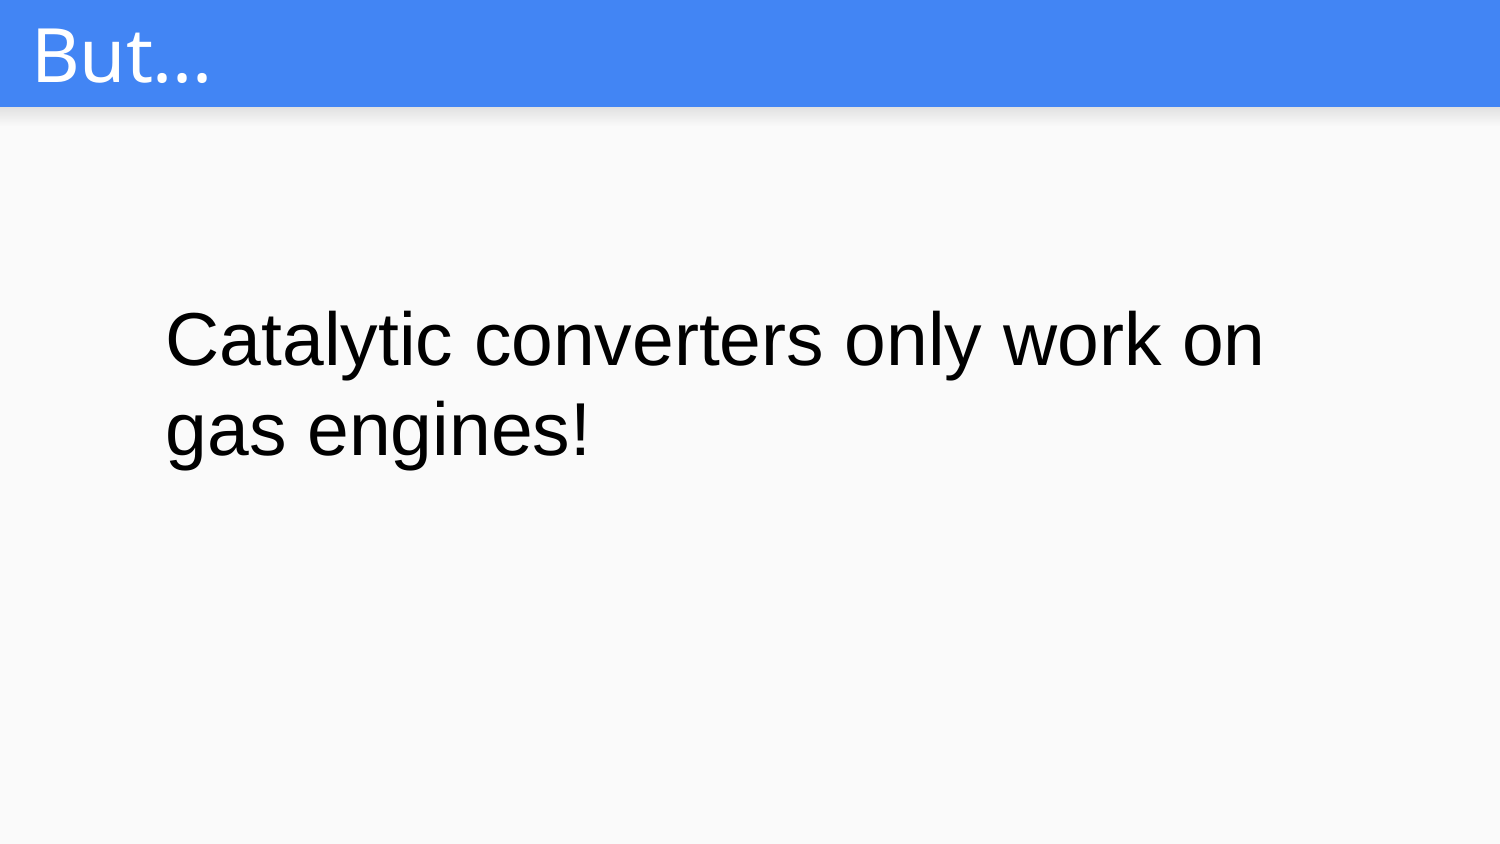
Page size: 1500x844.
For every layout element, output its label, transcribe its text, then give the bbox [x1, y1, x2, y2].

title But... [16, 2, 1464, 102]
text_box Catalytic converters only work on gas engines! [150, 275, 1375, 596]
